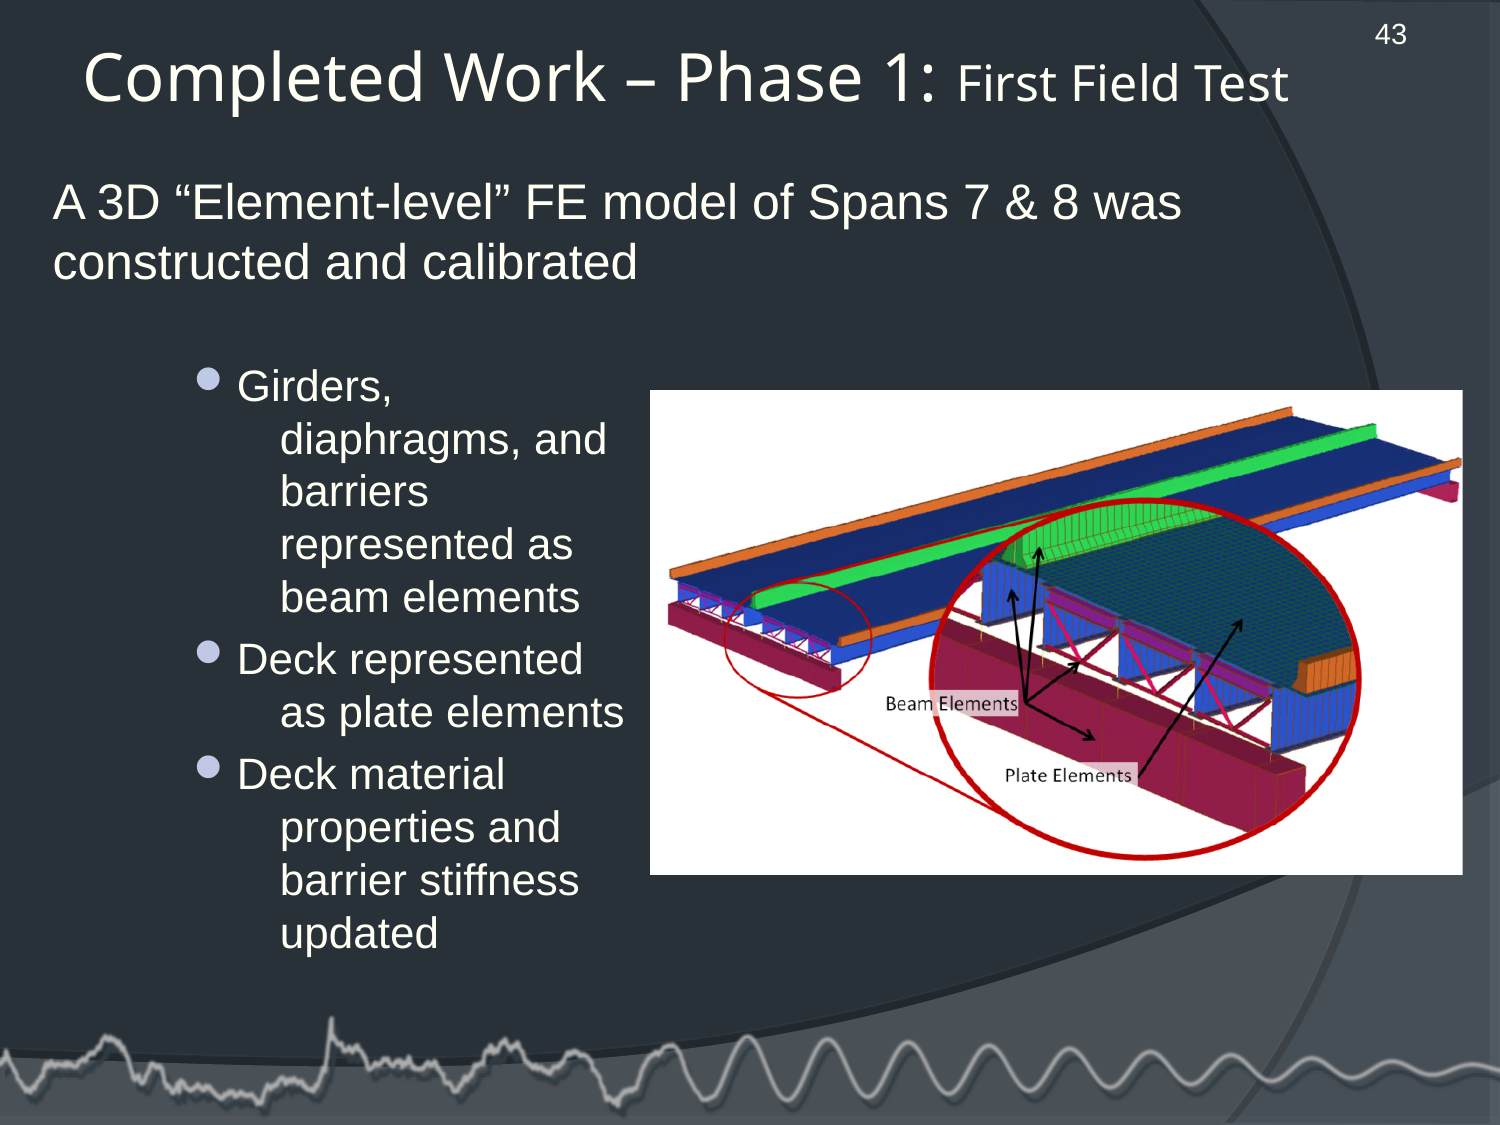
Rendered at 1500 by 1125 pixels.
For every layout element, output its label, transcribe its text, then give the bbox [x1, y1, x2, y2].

picture [0, 987, 1500, 1125]
text_box A 3D “Element-level” FE model of Spans 7 & 8 was constructed and calibrated [37, 162, 1338, 299]
list Girders, diaphragms, and barriers represented as beam elements Deck represented as plate elements Deck material properties and barrier stiffness updated [37, 350, 651, 1001]
picture [651, 389, 1463, 876]
title Completed Work – Phase 1: First Field Test [75, 24, 1426, 125]
text_box <number> [1374, 0, 1500, 60]
